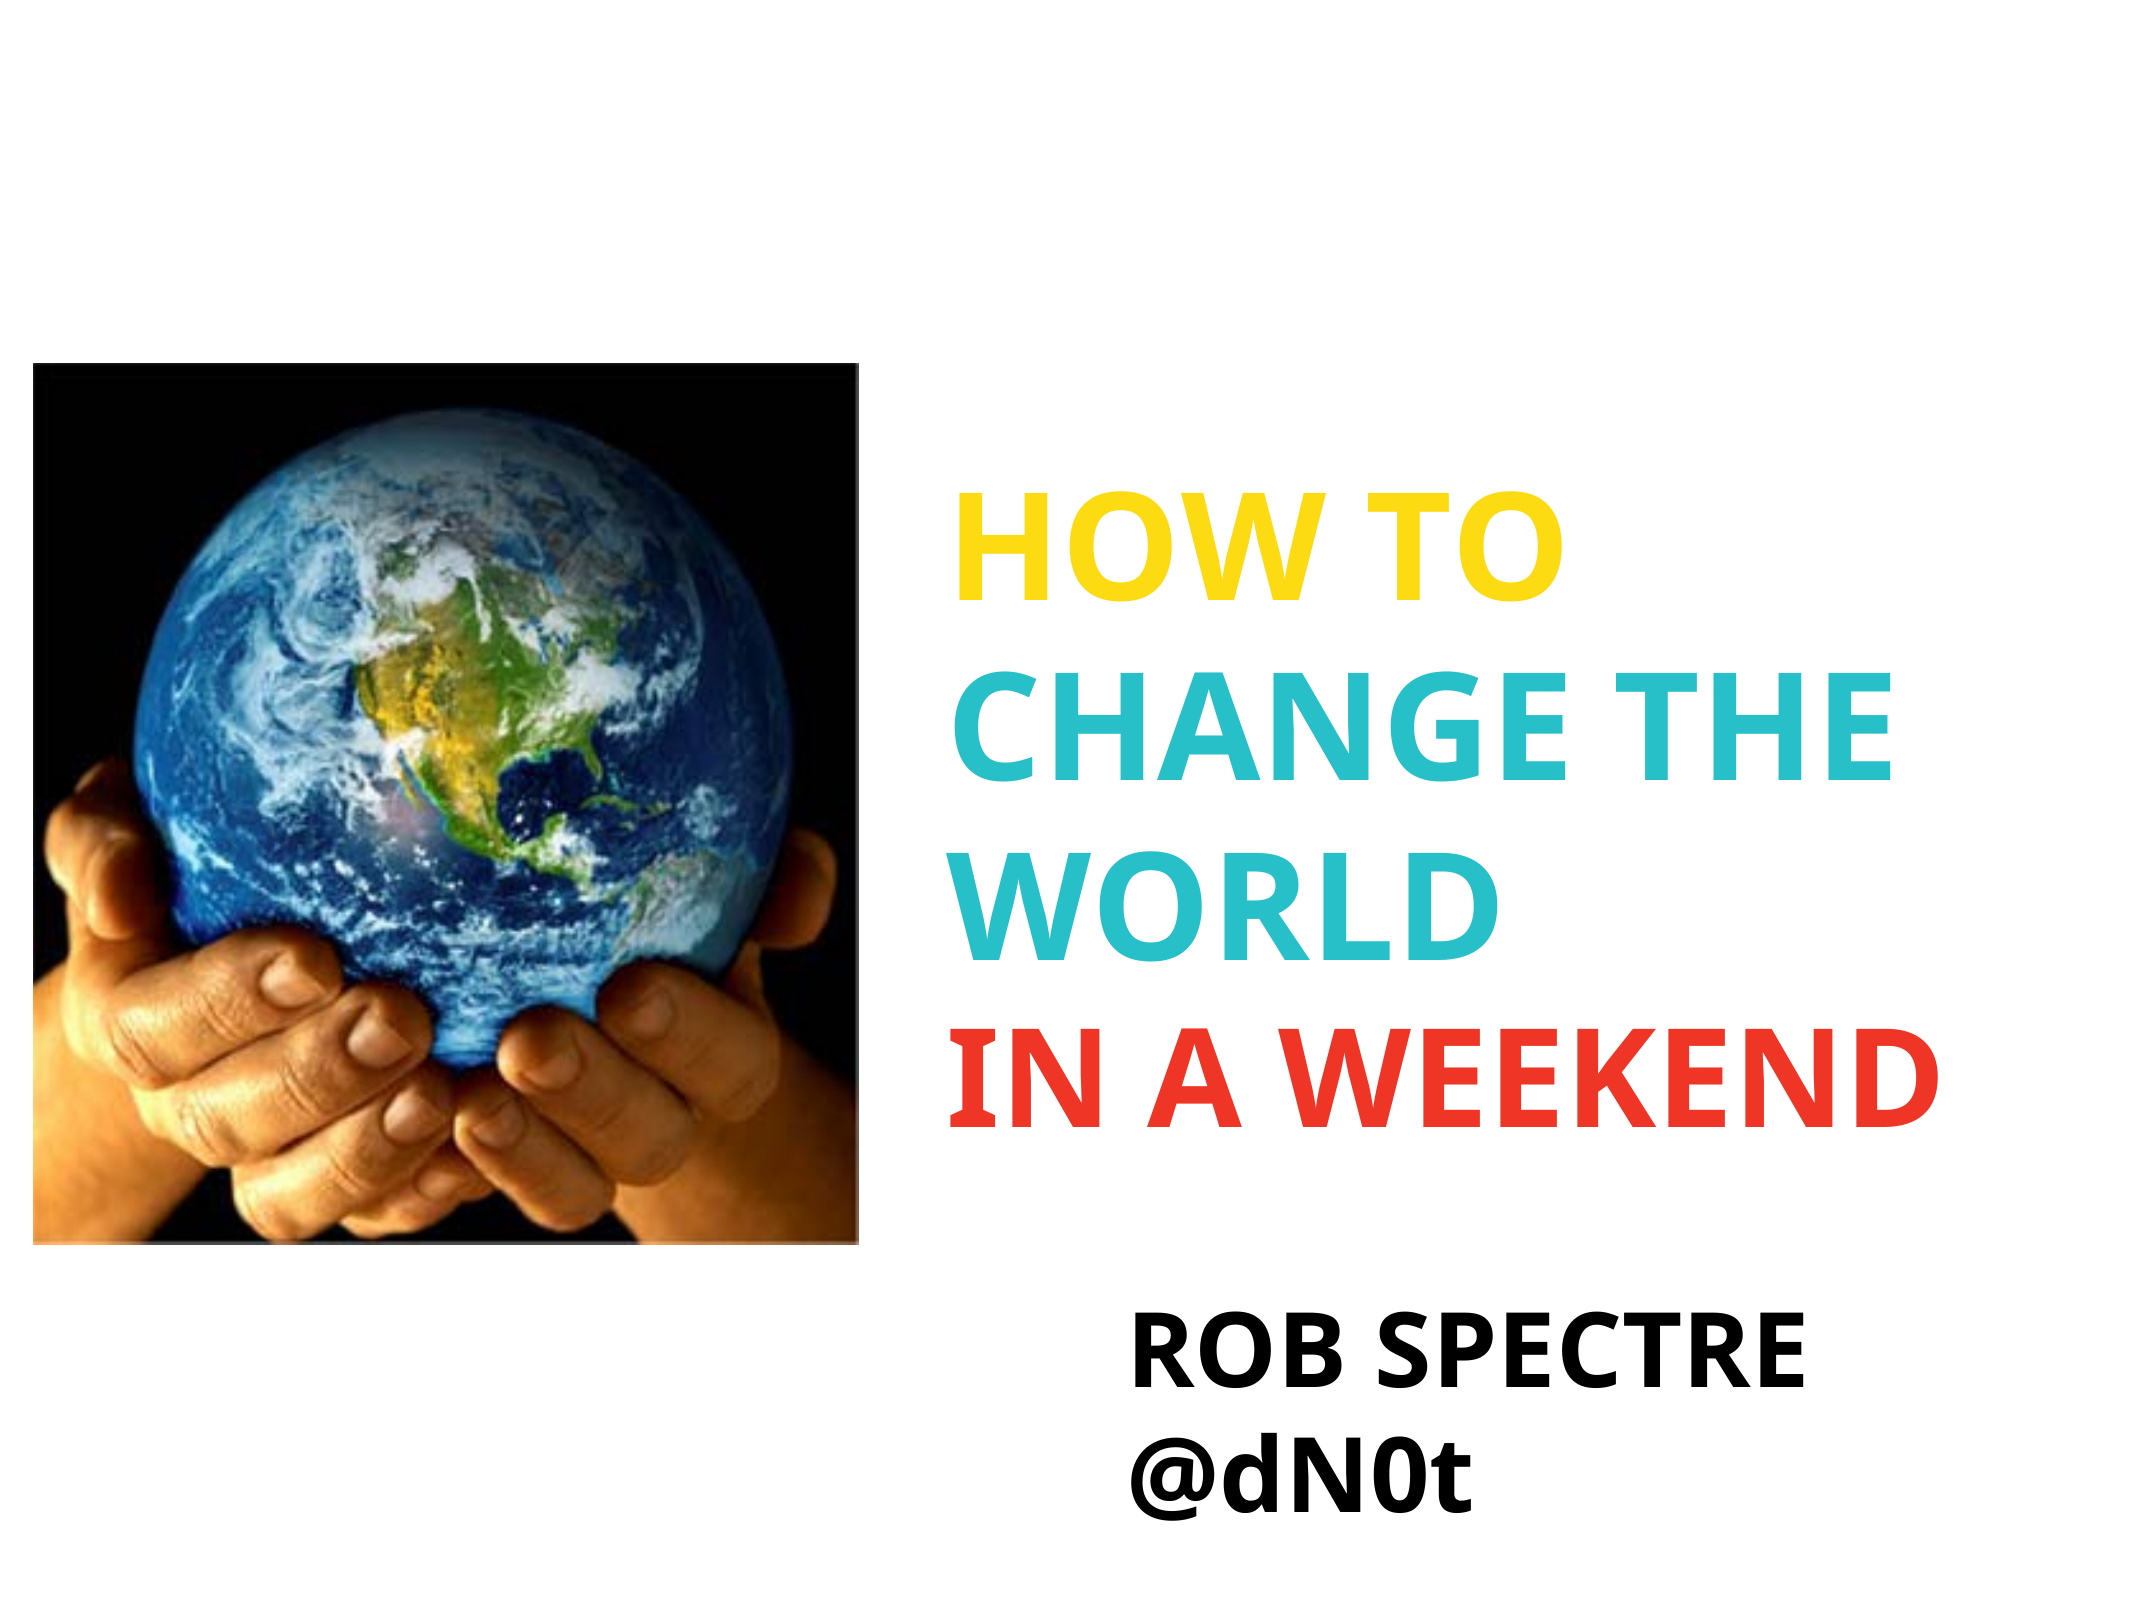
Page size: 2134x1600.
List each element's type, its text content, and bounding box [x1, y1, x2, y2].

text_box ROB SPECTRE @dN0t [1116, 1283, 2069, 1600]
picture [33, 363, 859, 1245]
text_box HOW TO CHANGE THE WORLD IN A WEEKEND [937, 449, 2100, 1238]
